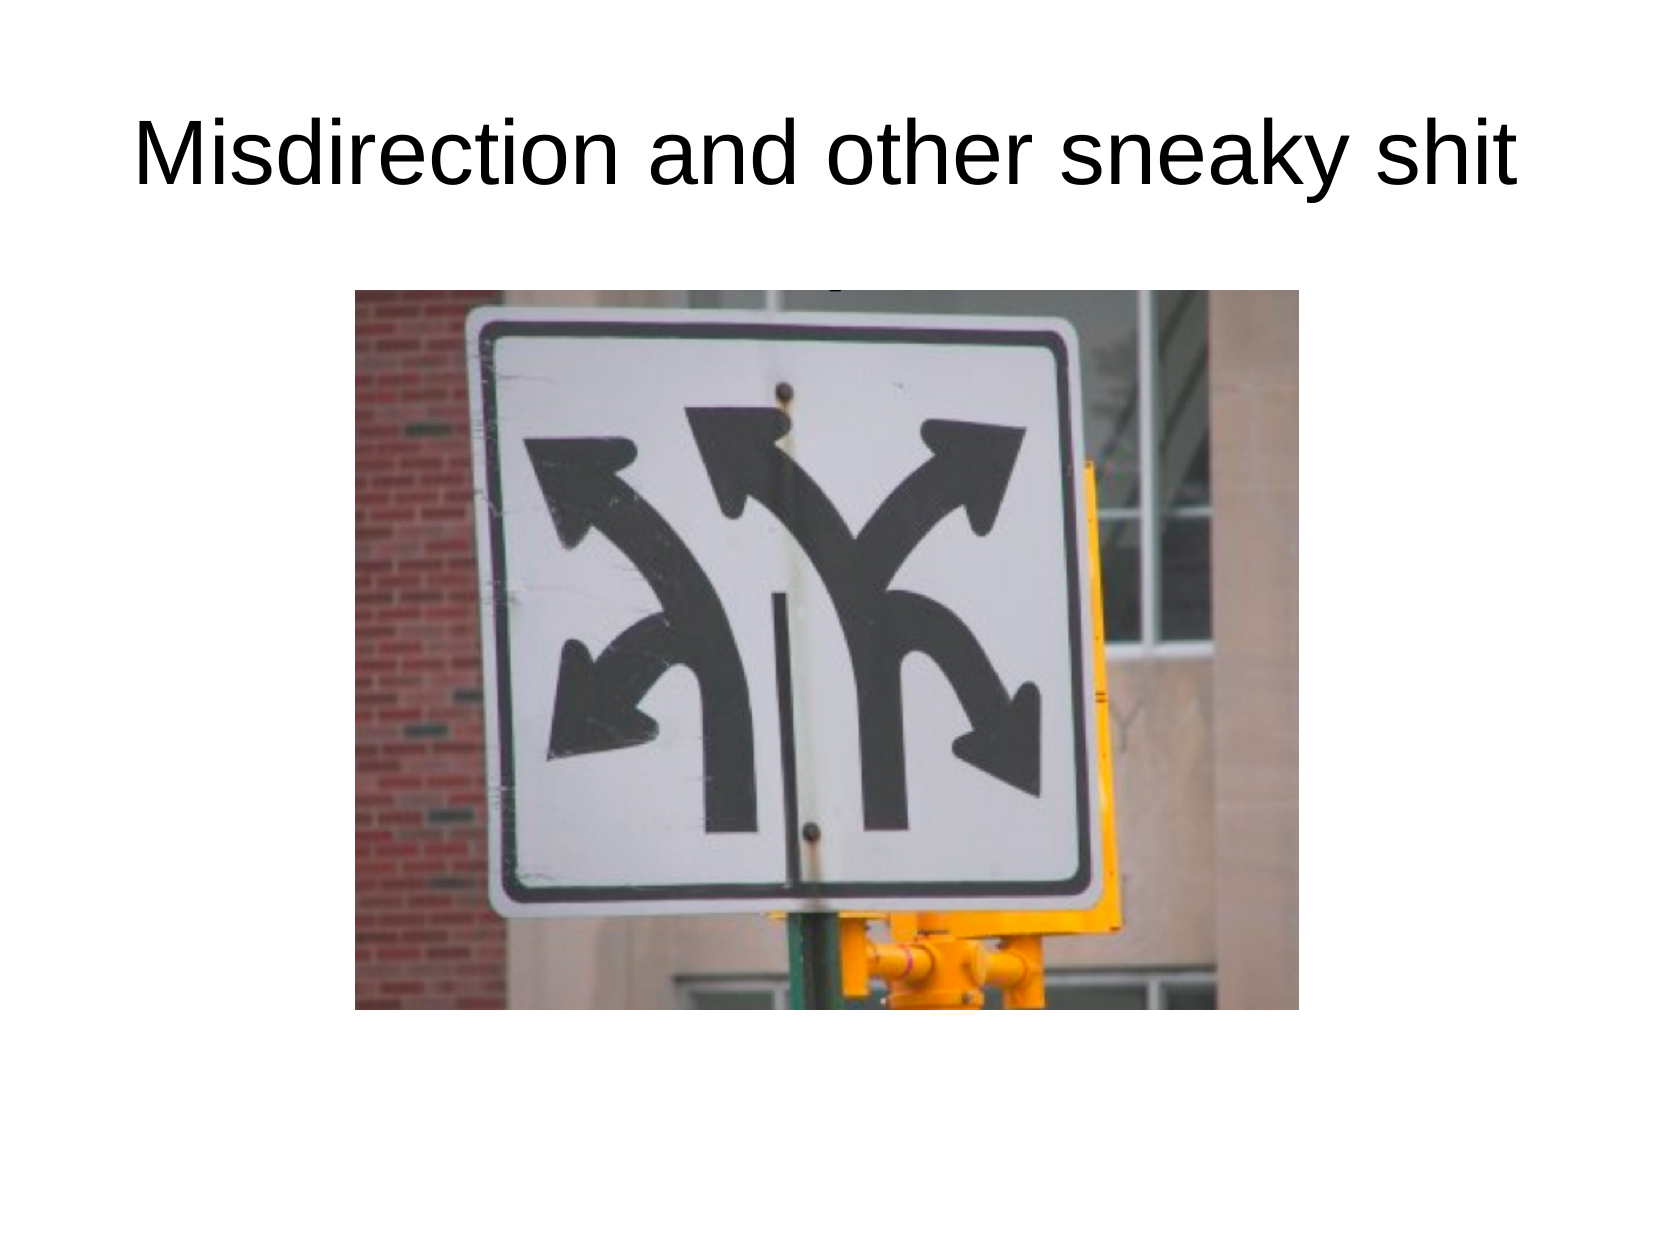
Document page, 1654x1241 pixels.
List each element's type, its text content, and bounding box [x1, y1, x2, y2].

title Misdirection and other sneaky shit [82, 49, 1571, 257]
picture [355, 290, 1299, 1010]
